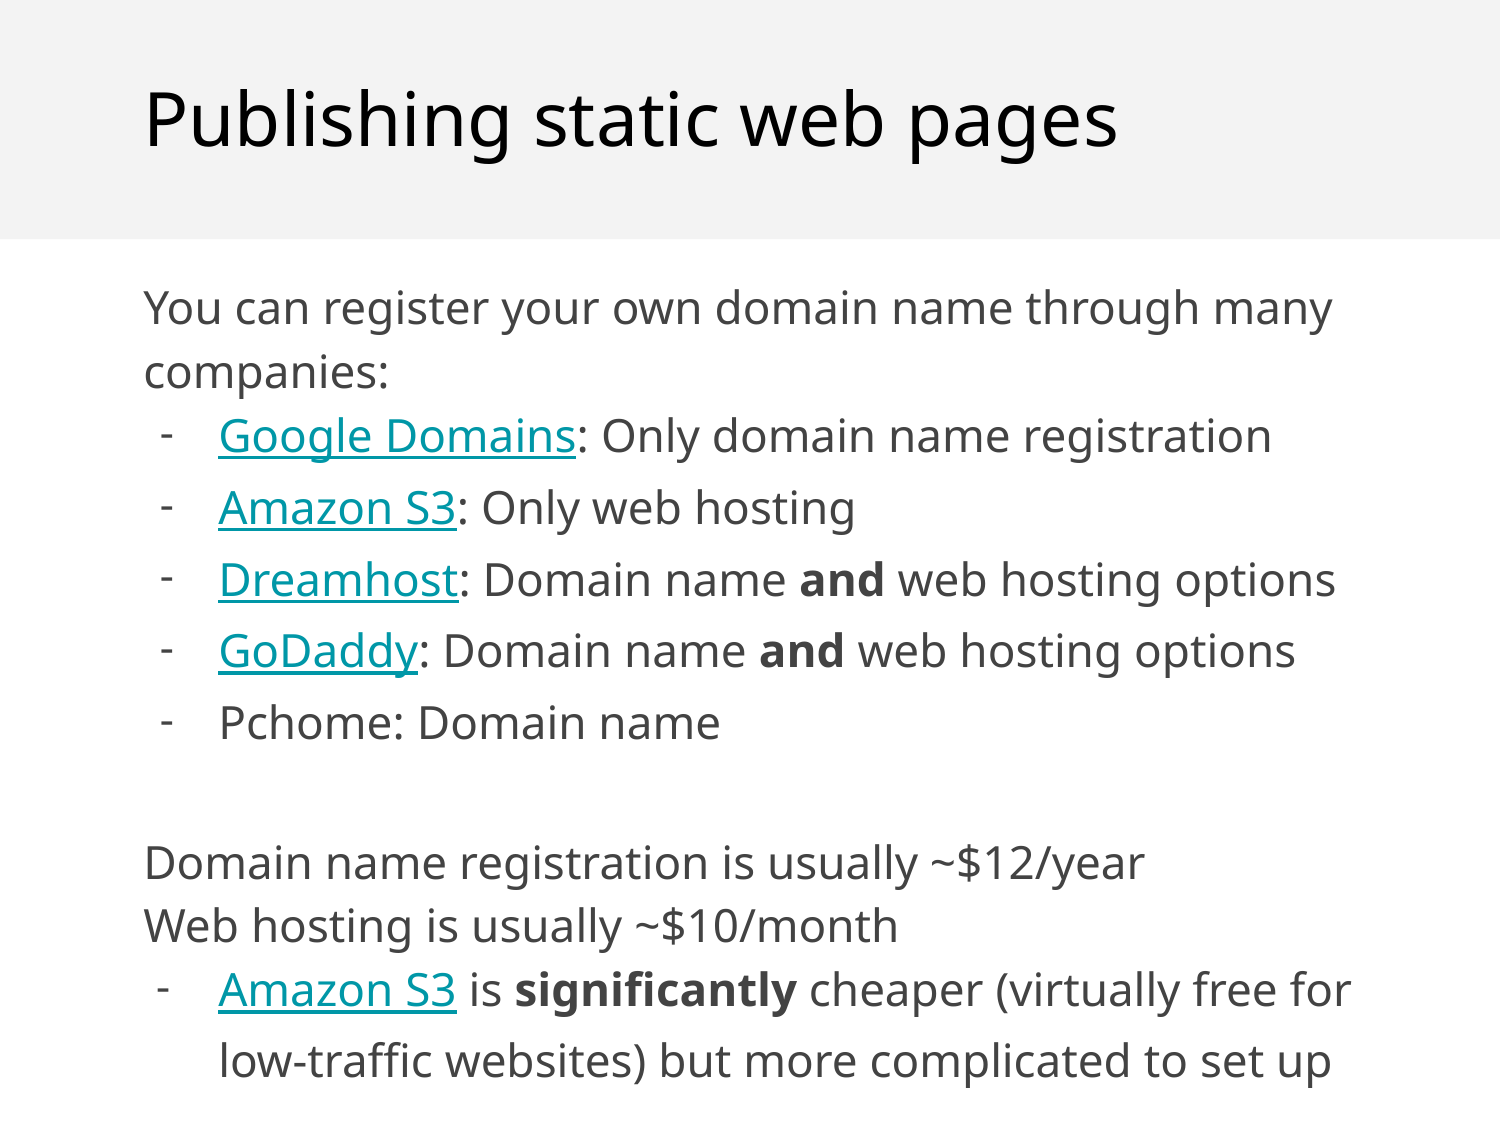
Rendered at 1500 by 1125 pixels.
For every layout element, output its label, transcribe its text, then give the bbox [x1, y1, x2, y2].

title Publishing static web pages [128, 56, 1372, 183]
list You can register your own domain name through many companies: Google Domains: Only domain name registration Amazon S3: Only web hosting Dreamhost: Domain name and web hosting options GoDaddy: Domain name and web hosting options Pchome: Domain name Domain name registration is usually ~$12/year Web hosting is usually ~$10/month Amazon S3 is significantly cheaper (virtually free for low-traffic websites) but more complicated to set up [128, 255, 1372, 1004]
